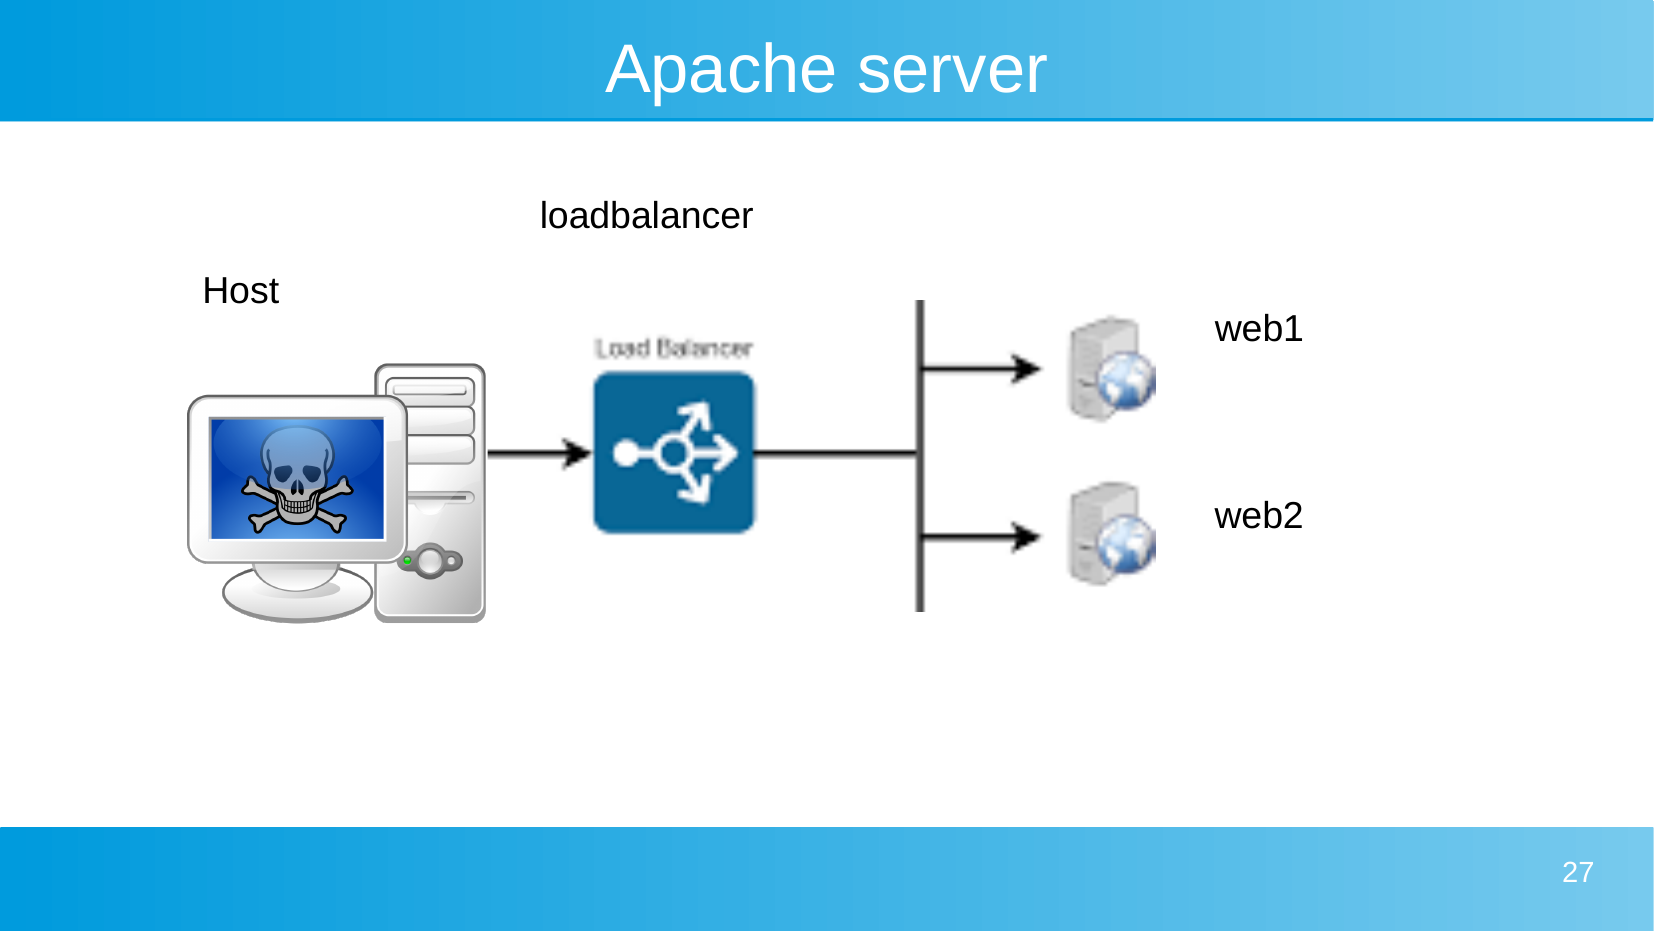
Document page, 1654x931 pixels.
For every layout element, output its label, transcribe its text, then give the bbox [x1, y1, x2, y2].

picture [187, 337, 486, 646]
title Apache server [59, 29, 1595, 108]
text_box web1 [1200, 300, 1463, 357]
picture [487, 300, 1200, 612]
text_box web2 [1199, 487, 1463, 545]
text_box loadbalancer [525, 187, 901, 245]
text_box Host [187, 262, 488, 320]
